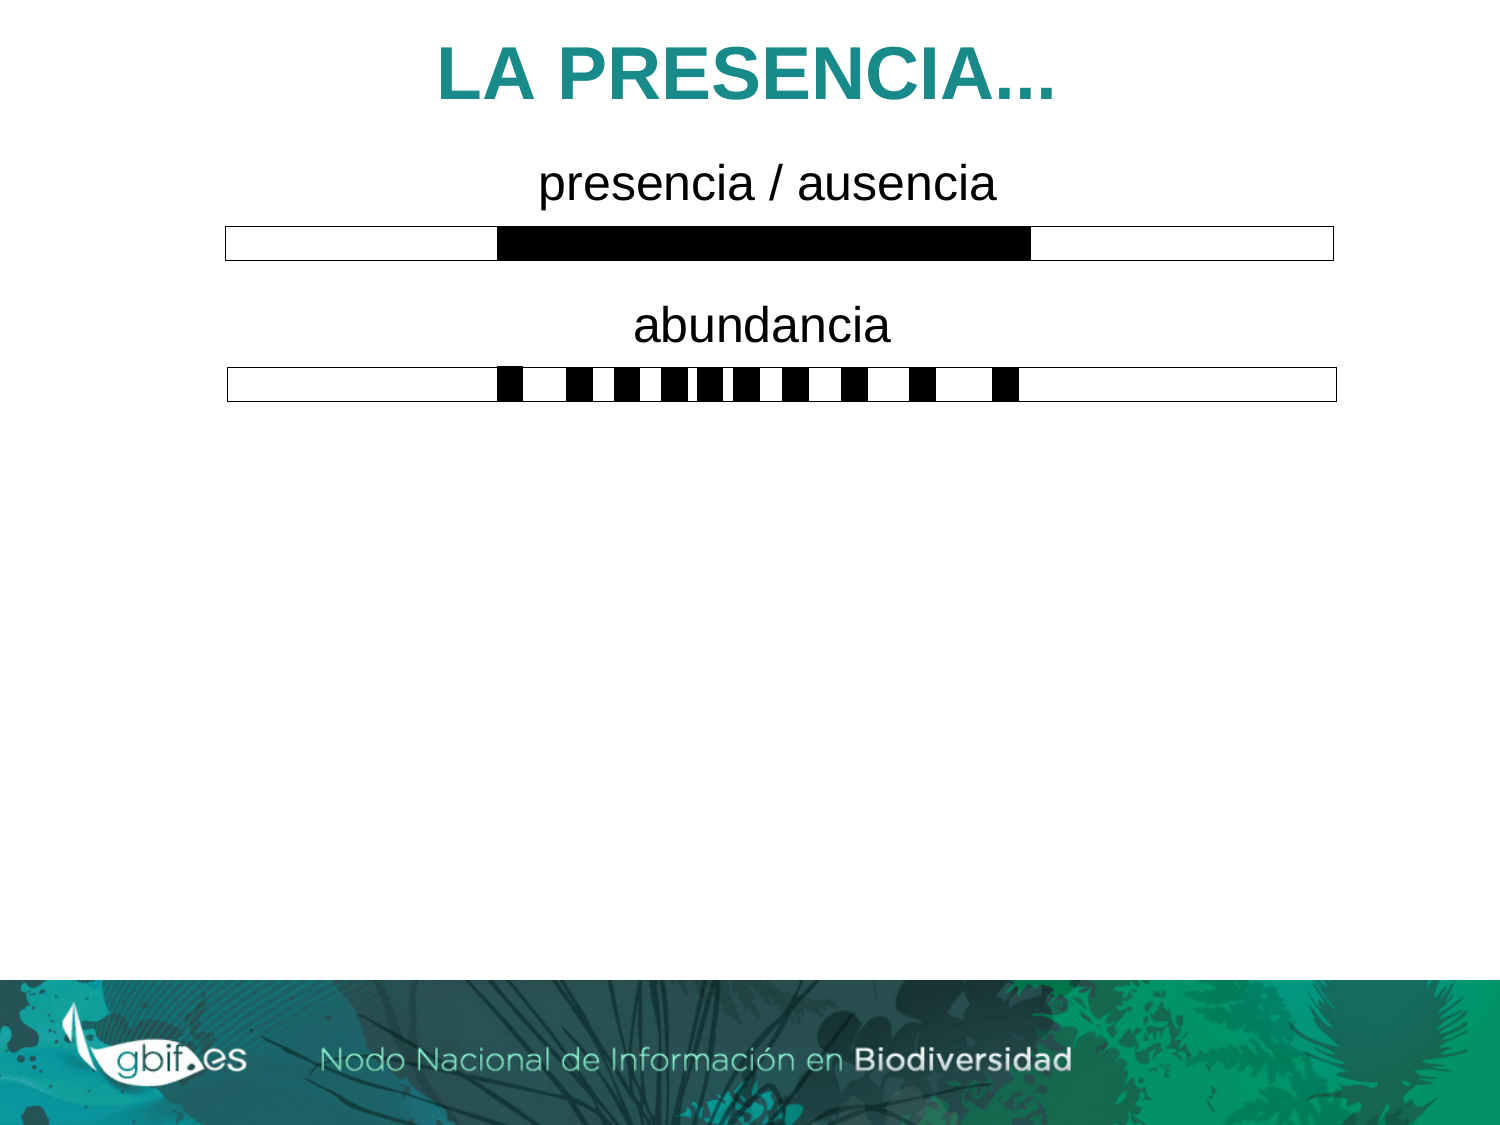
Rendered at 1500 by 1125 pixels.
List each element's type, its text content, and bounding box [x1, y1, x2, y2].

title LA PRESENCIA... [109, 0, 1385, 248]
text_box [227, 366, 1337, 402]
text_box presencia / ausencia [432, 143, 1104, 219]
text_box abundancia [426, 285, 1098, 360]
picture [0, 980, 1500, 1125]
text_box [225, 226, 1334, 261]
